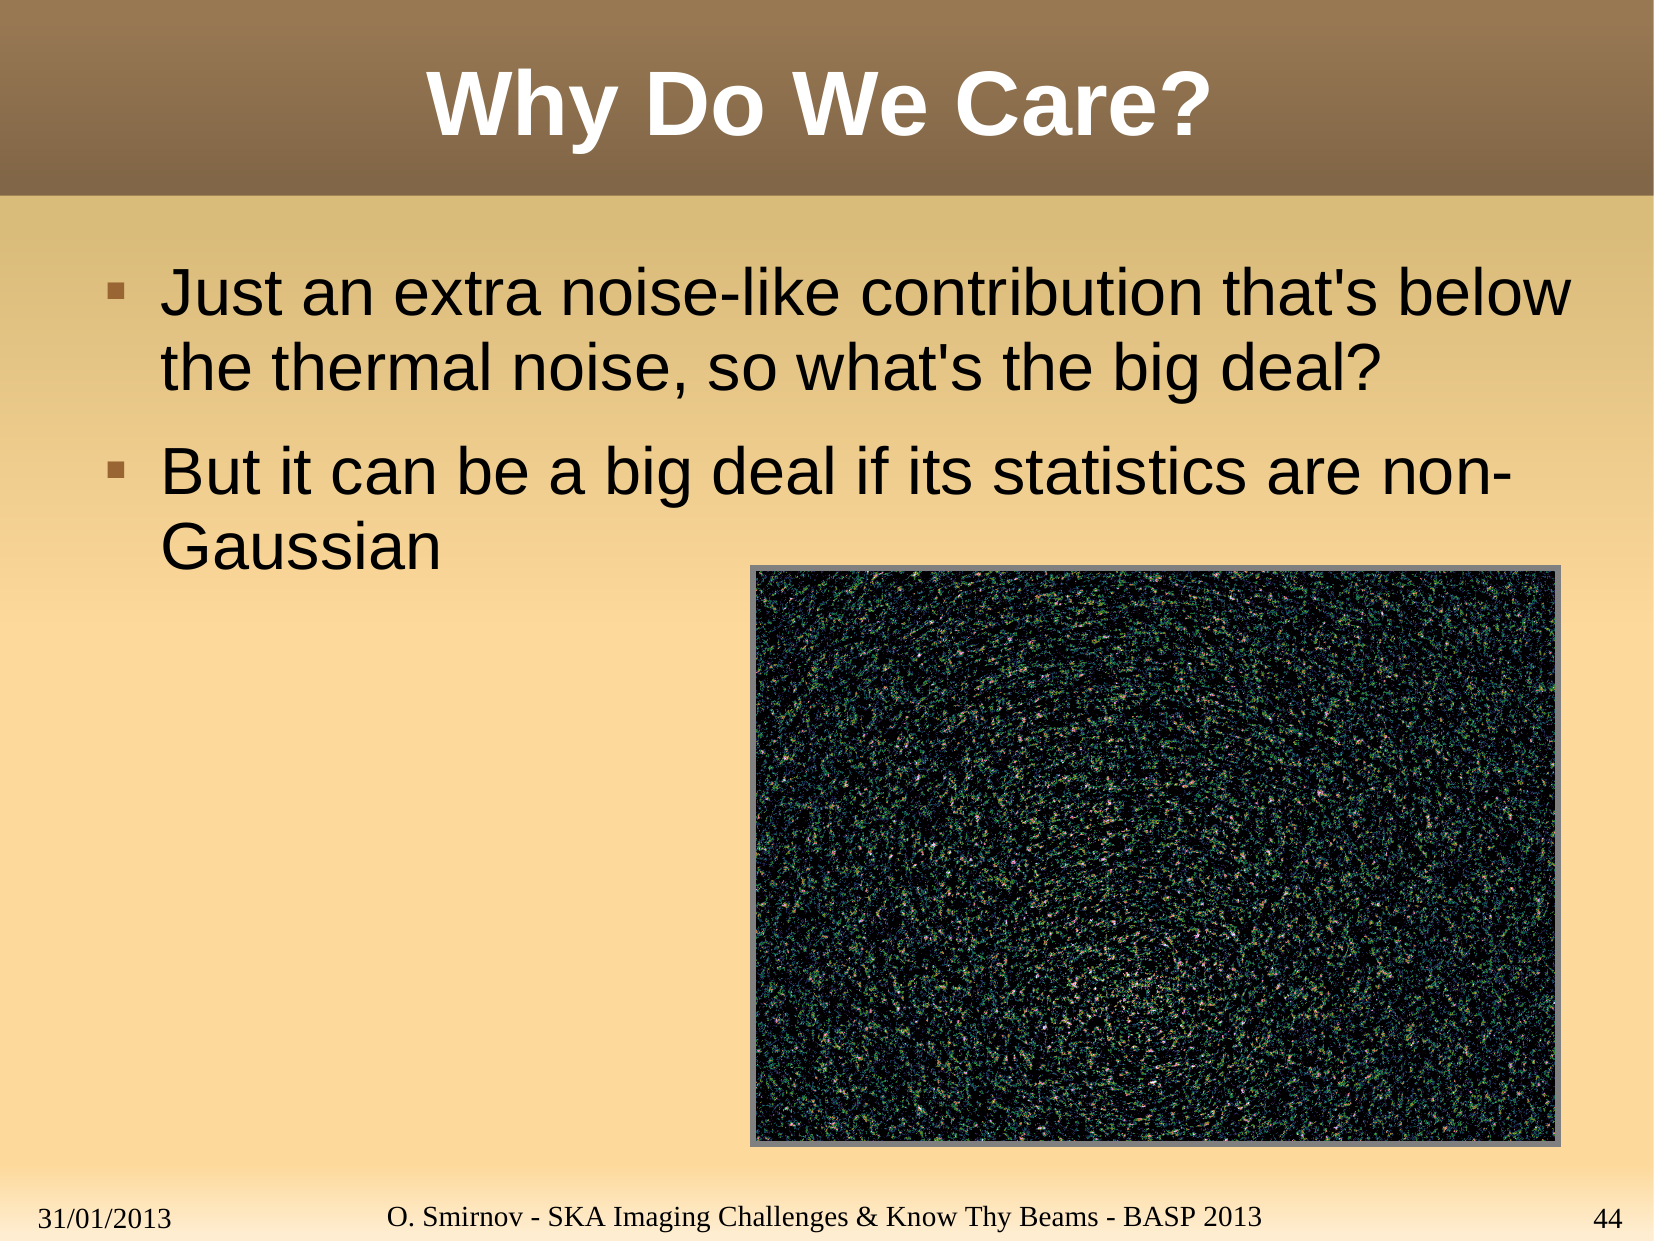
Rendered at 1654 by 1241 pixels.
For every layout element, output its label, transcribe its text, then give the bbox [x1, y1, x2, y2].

picture [0, 0, 1654, 1241]
title Why Do We Care? [76, 0, 1565, 208]
list Just an extra noise-like contribution that's below the thermal noise, so what's the big deal? But it can be a big deal if its statistics are non-Gaussian [90, 255, 1579, 1074]
